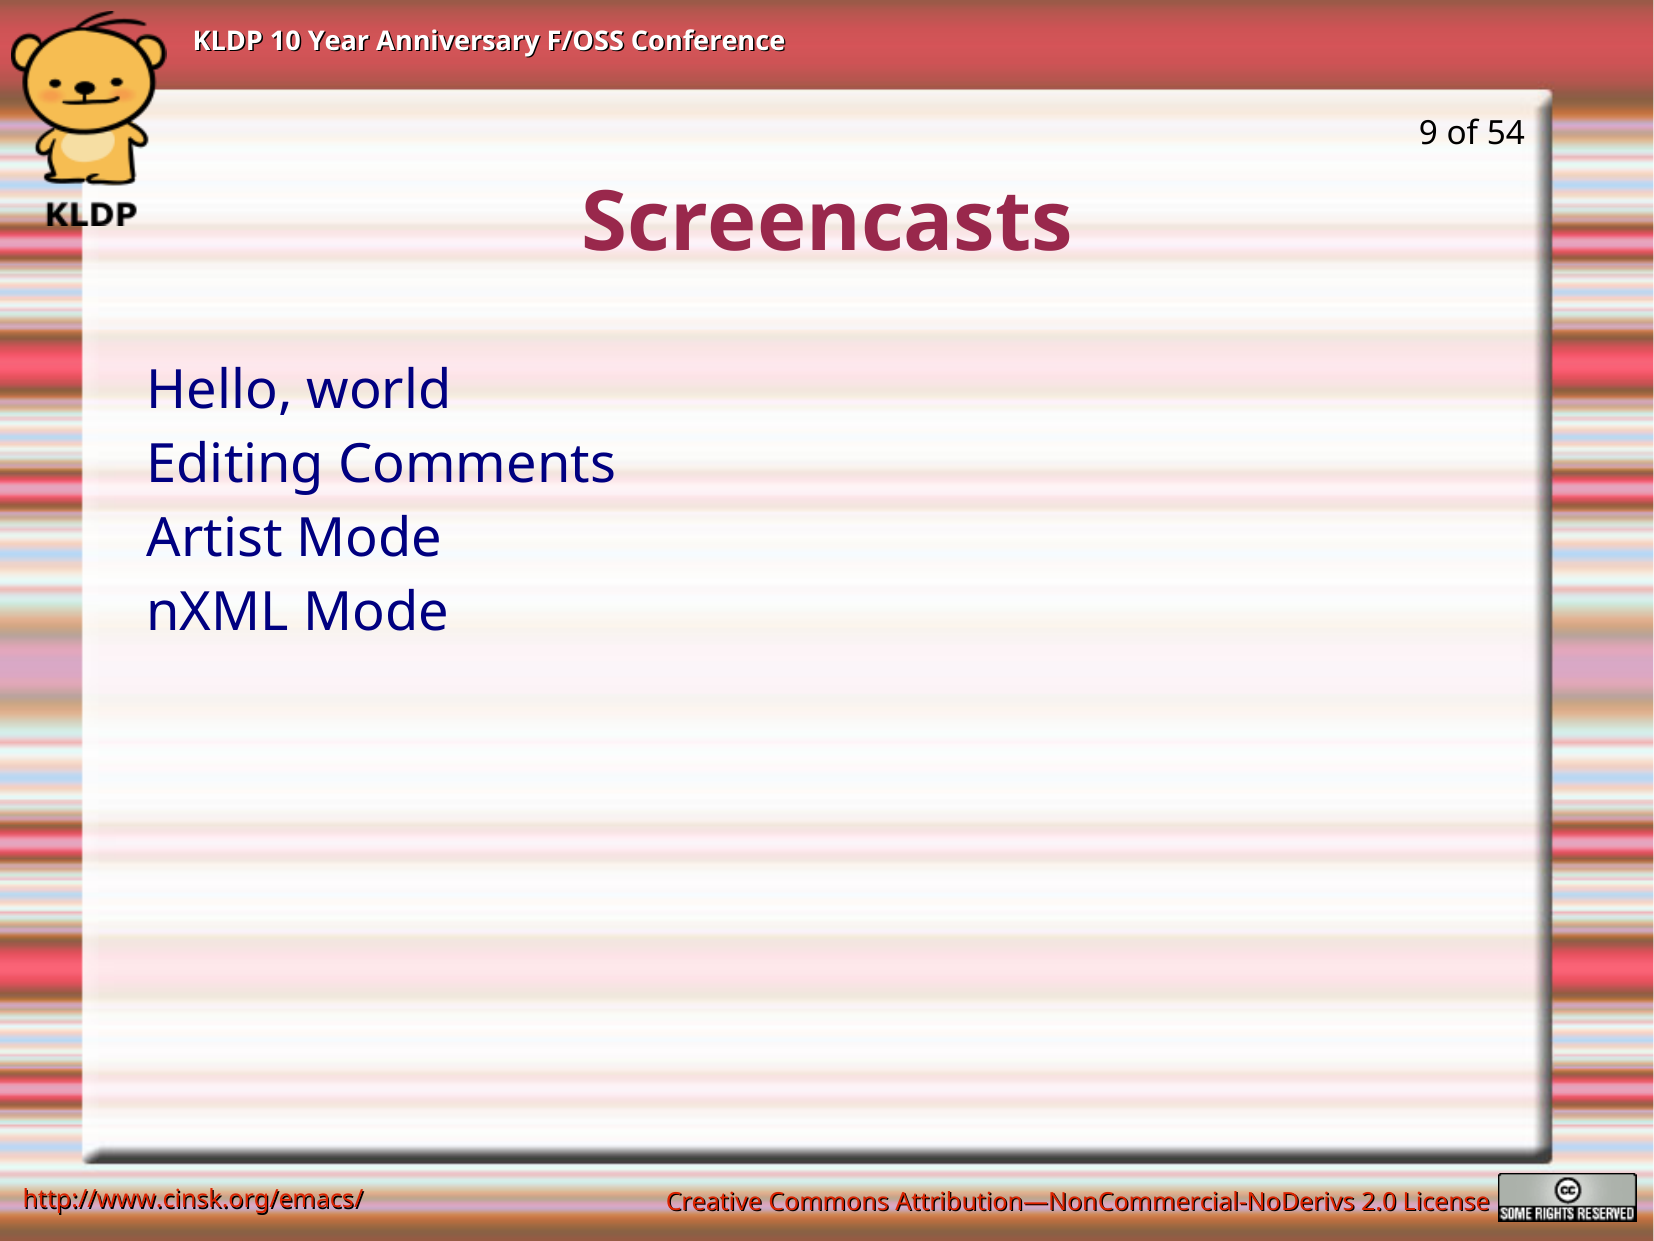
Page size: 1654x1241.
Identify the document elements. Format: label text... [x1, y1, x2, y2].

picture [0, 0, 1654, 1241]
title Screencasts [121, 114, 1534, 322]
list Hello, world Editing Comments Artist Mode nXML Mode [134, 350, 1516, 1133]
